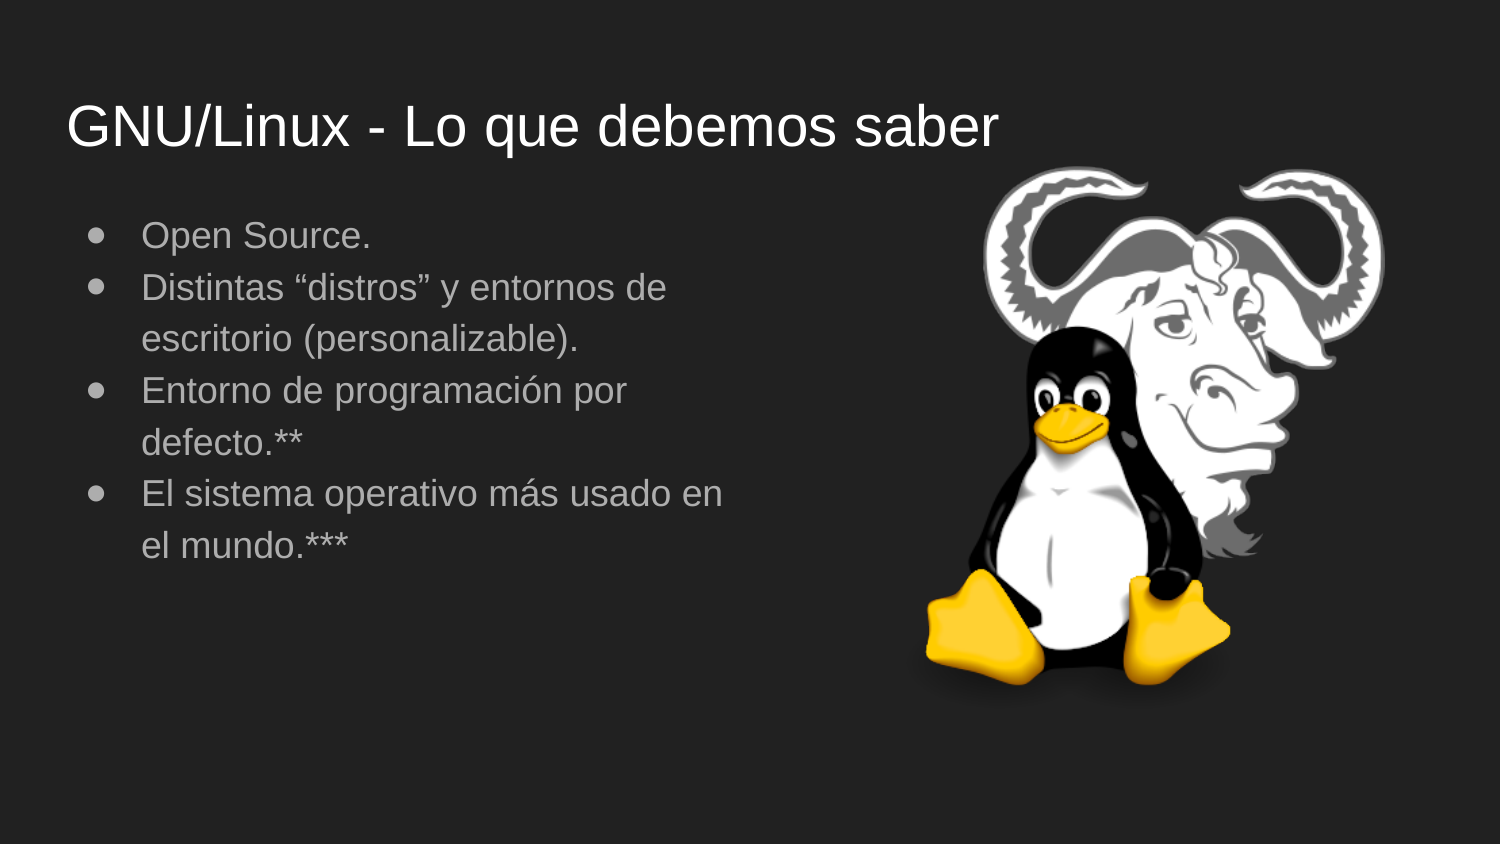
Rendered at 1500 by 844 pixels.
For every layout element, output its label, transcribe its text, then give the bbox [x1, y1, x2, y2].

title GNU/Linux - Lo que debemos saber [51, 72, 1449, 167]
list Open Source. Distintas “distros” y entornos de escritorio (personalizable). Entorno de programación por defecto.** El sistema operativo más usado en el mundo.*** [51, 189, 750, 750]
picture [906, 166, 1385, 710]
